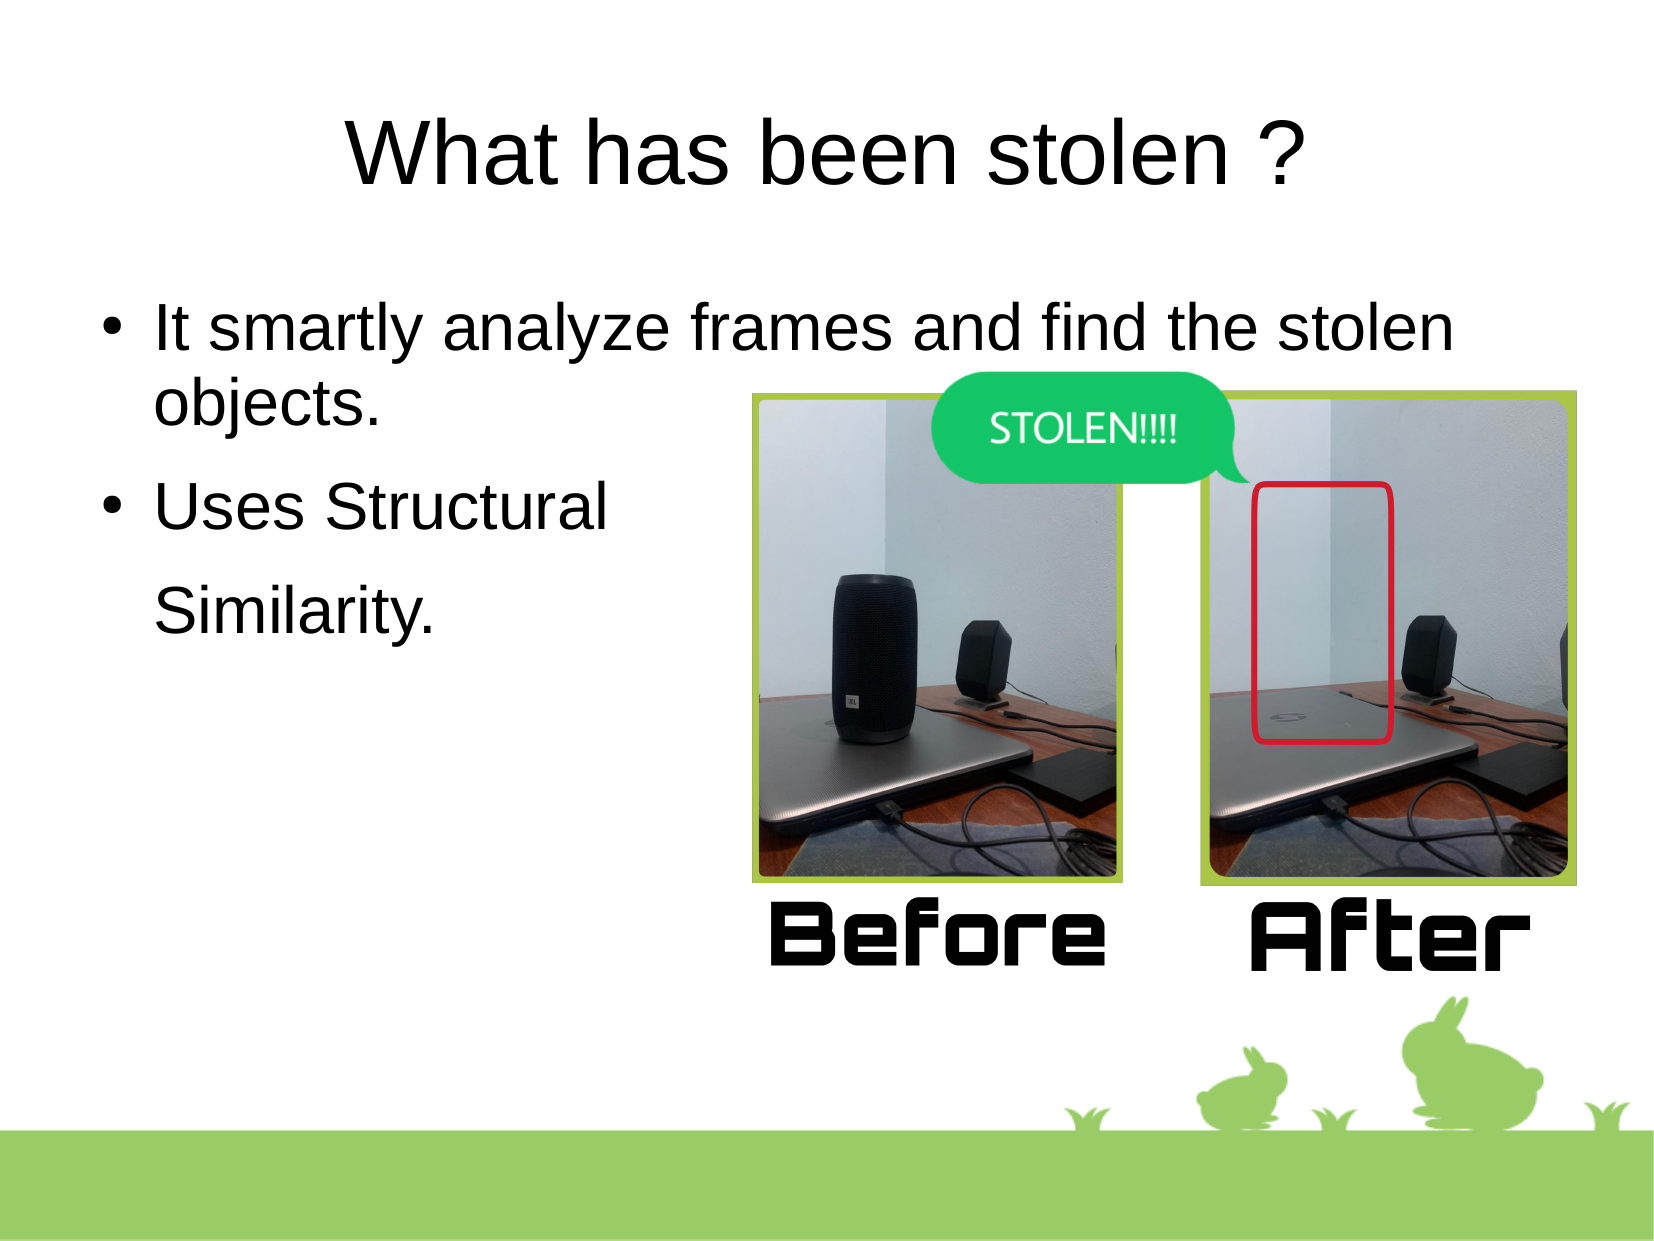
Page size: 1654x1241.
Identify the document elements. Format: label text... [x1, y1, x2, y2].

list It smartly analyze frames and find the stolen objects. Uses Structural Similarity. [82, 290, 1571, 1010]
title What has been stolen ? [82, 49, 1571, 257]
picture [0, 0, 1654, 1241]
